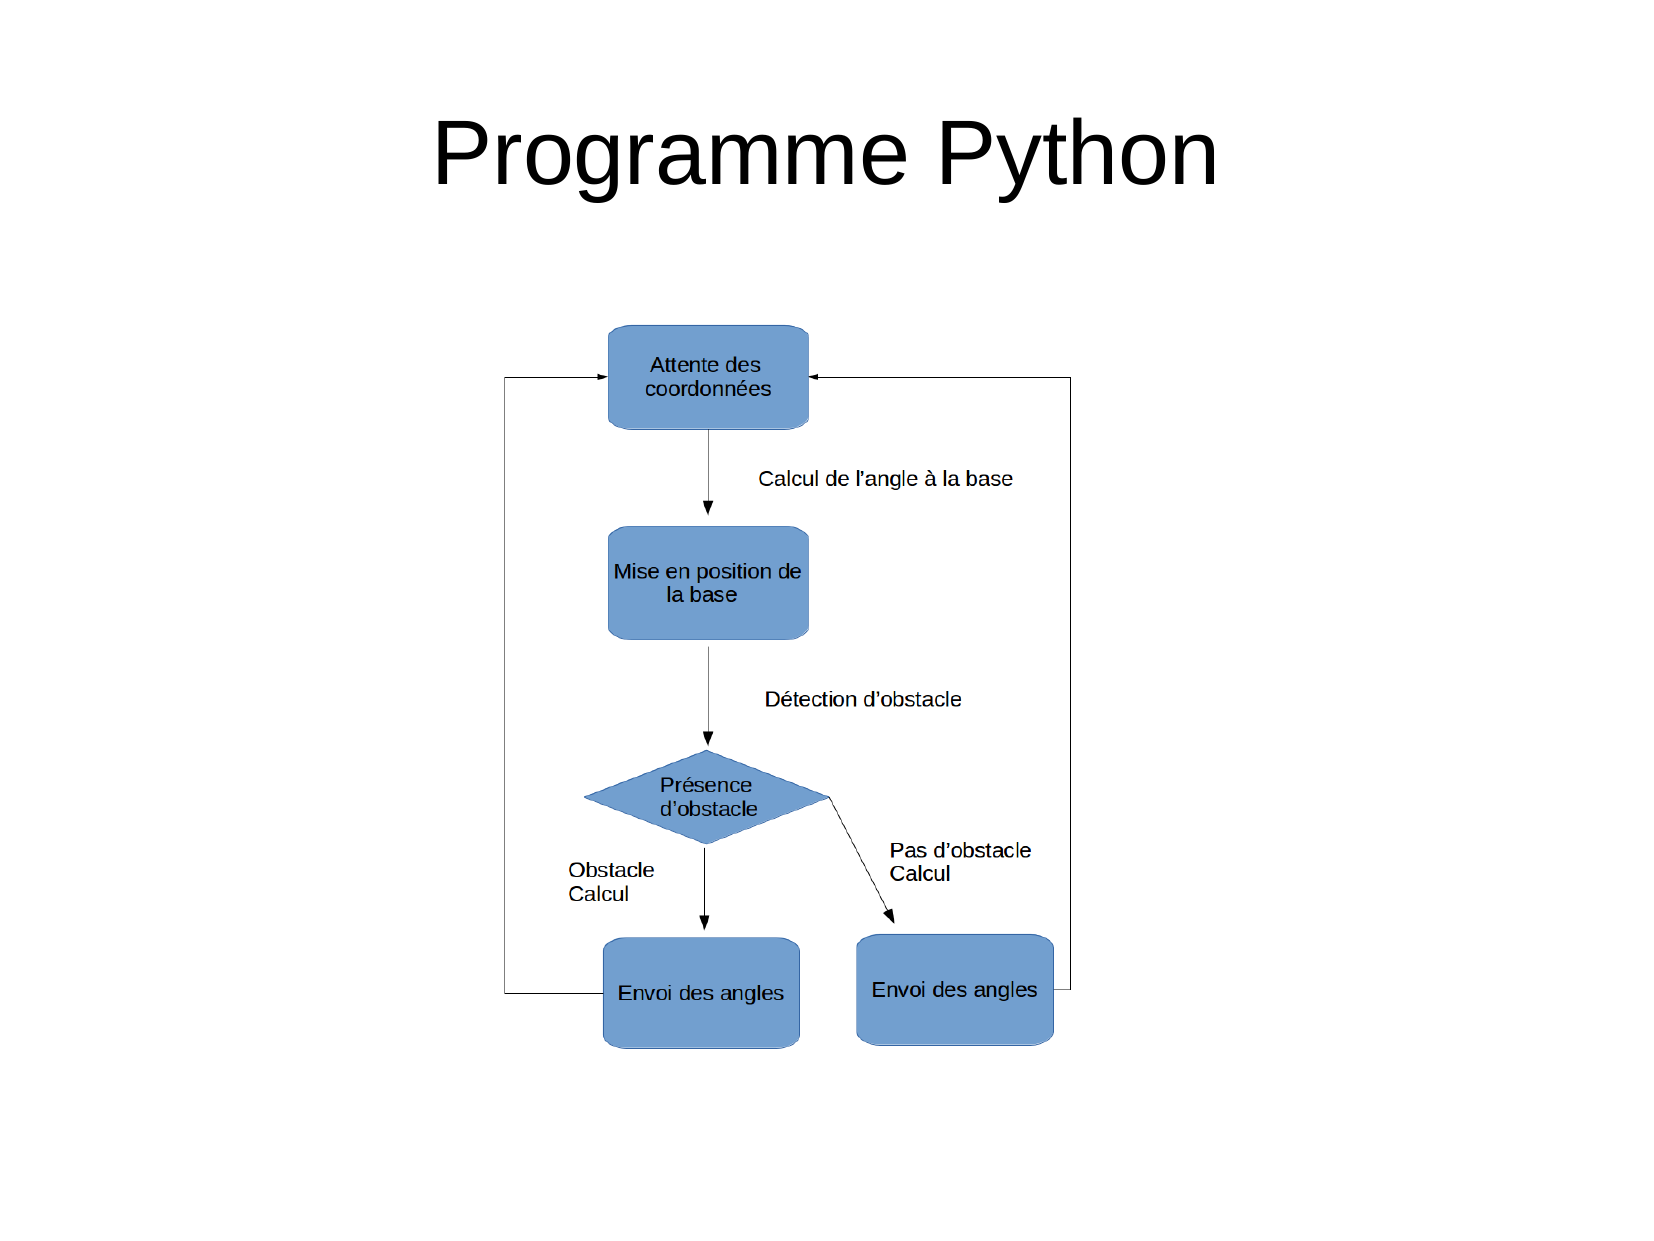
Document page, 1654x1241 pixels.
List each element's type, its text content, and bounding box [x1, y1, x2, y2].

picture [490, 271, 1146, 1199]
title Programme Python [82, 49, 1571, 257]
